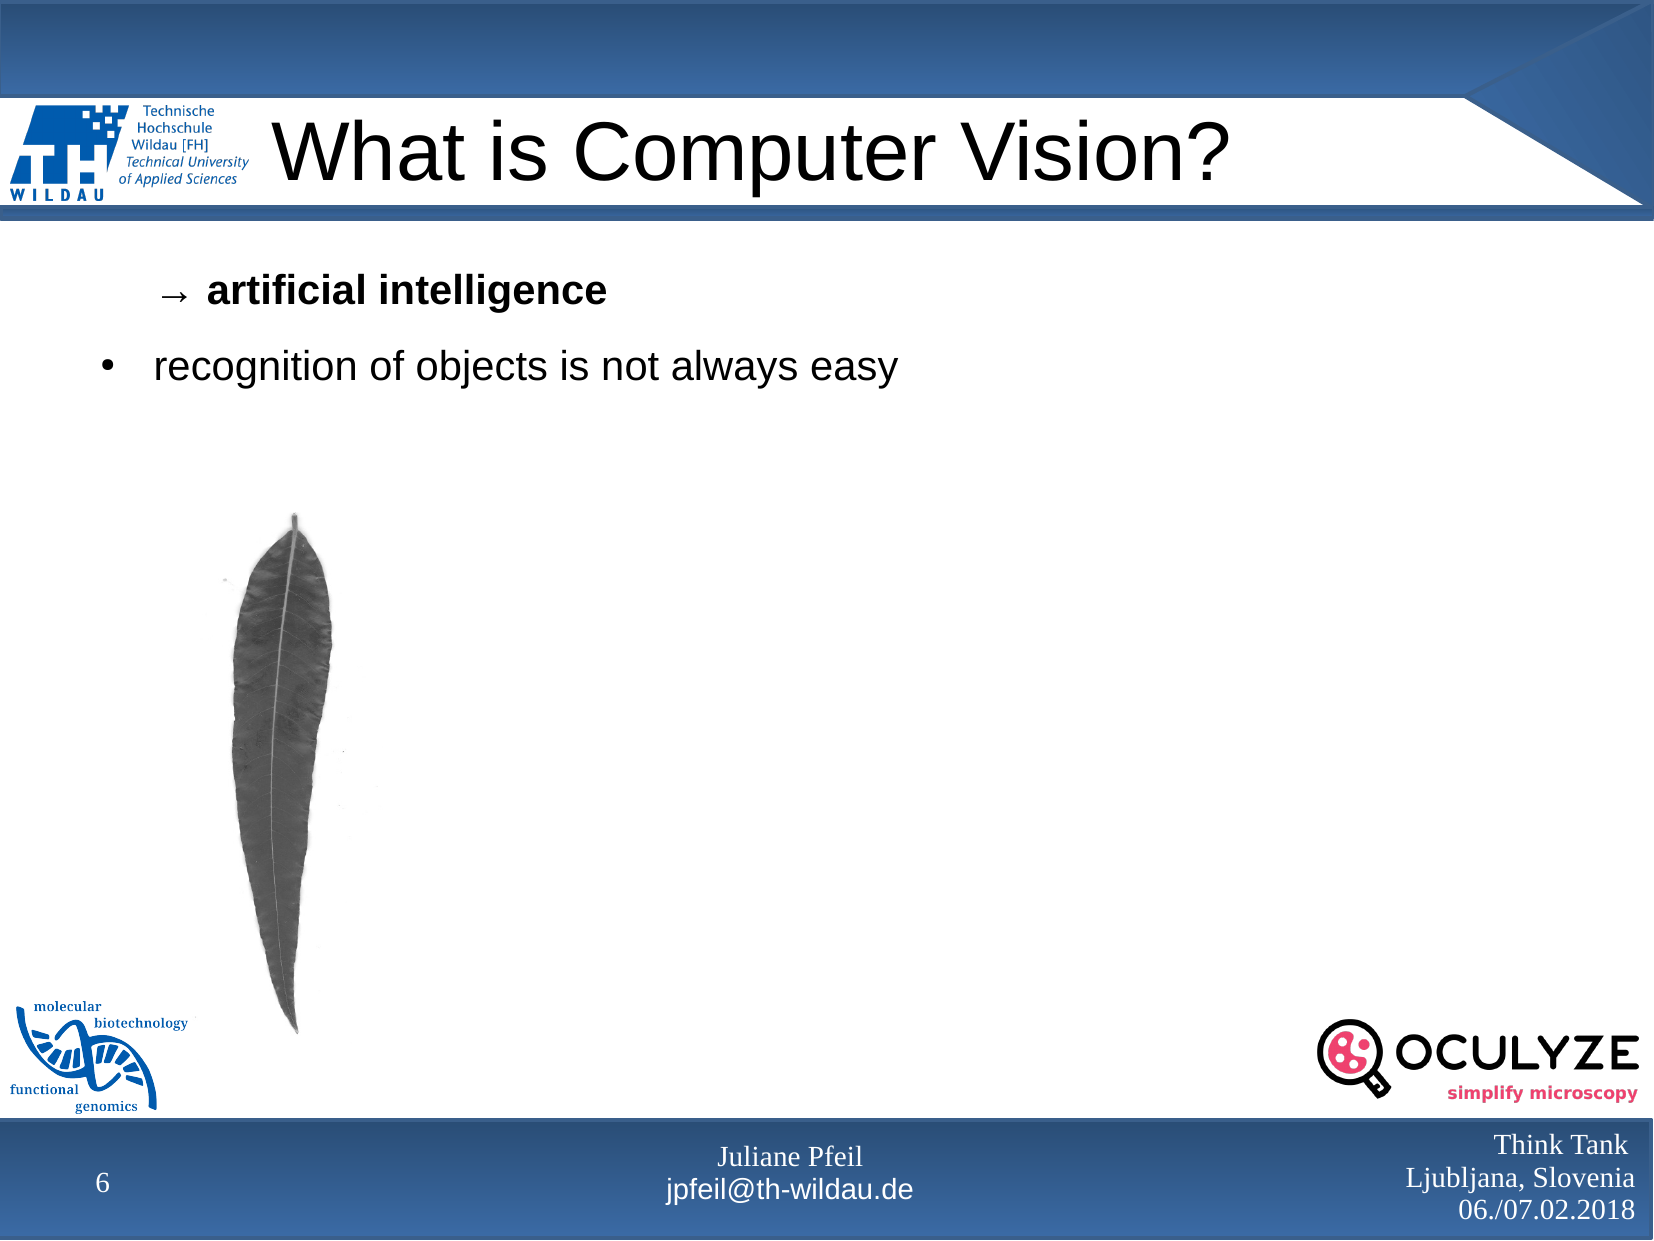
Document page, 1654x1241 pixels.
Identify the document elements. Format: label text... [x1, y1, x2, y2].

picture [10, 105, 249, 201]
title What is Computer Vision? [271, 95, 1466, 207]
list → artificial intelligence recognition of objects is not always easy [82, 266, 1571, 986]
picture [10, 1001, 188, 1114]
picture [192, 986, 384, 1064]
picture [1315, 1017, 1642, 1108]
